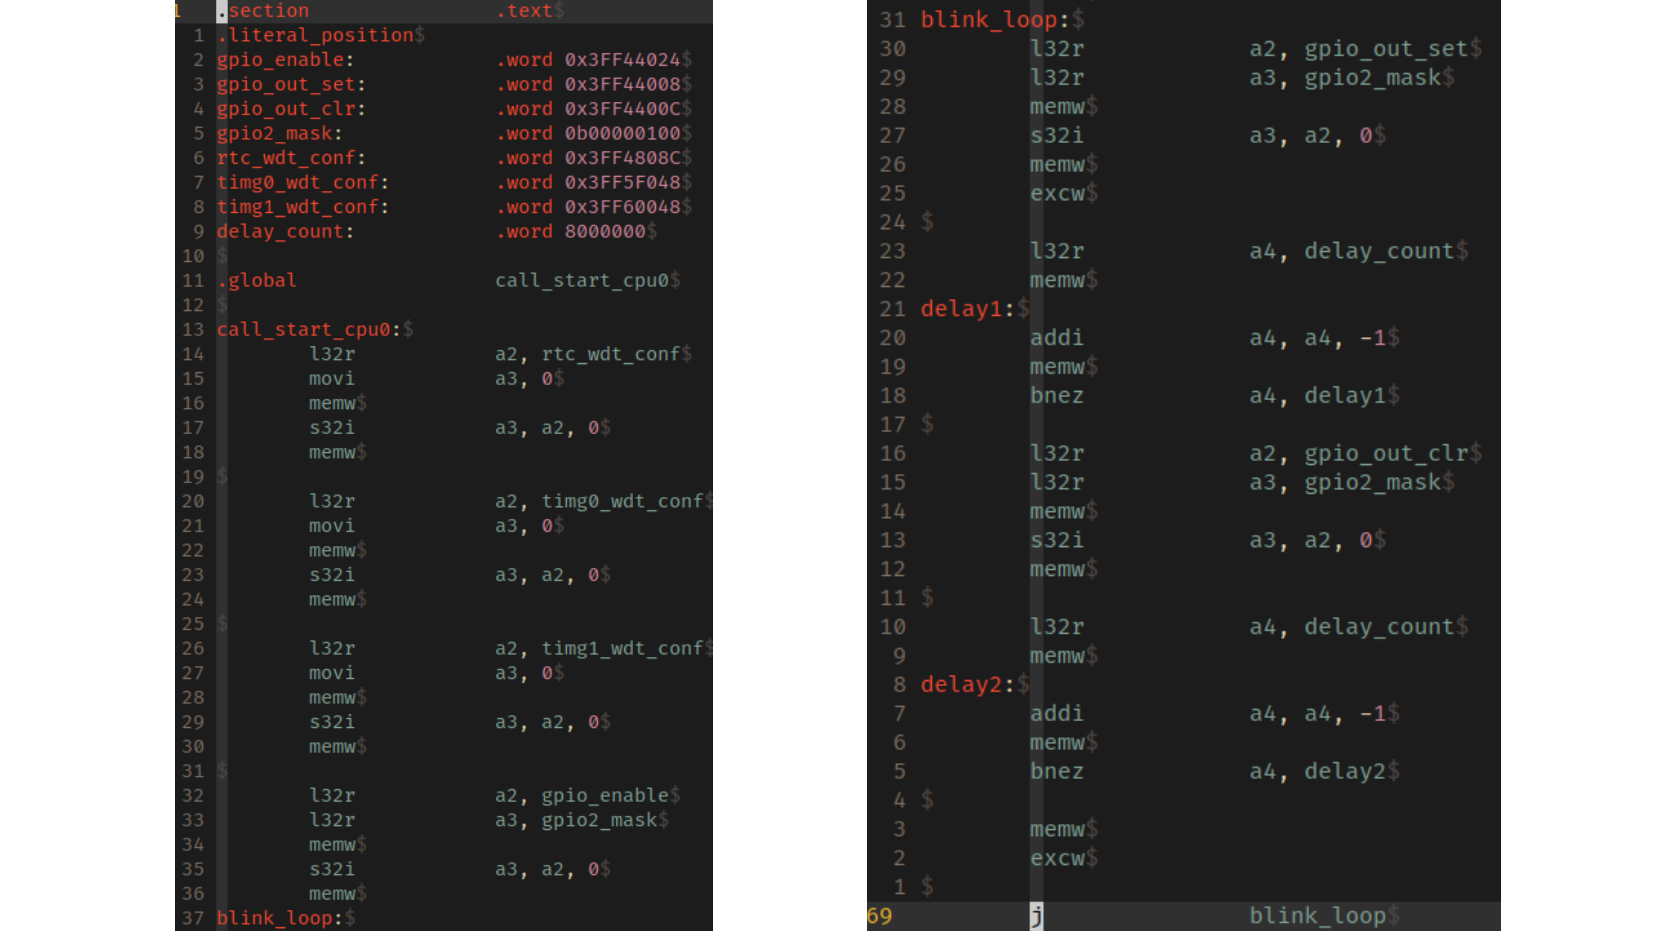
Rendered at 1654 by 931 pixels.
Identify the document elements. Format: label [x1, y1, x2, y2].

picture [867, 0, 1501, 931]
picture [175, 0, 713, 931]
